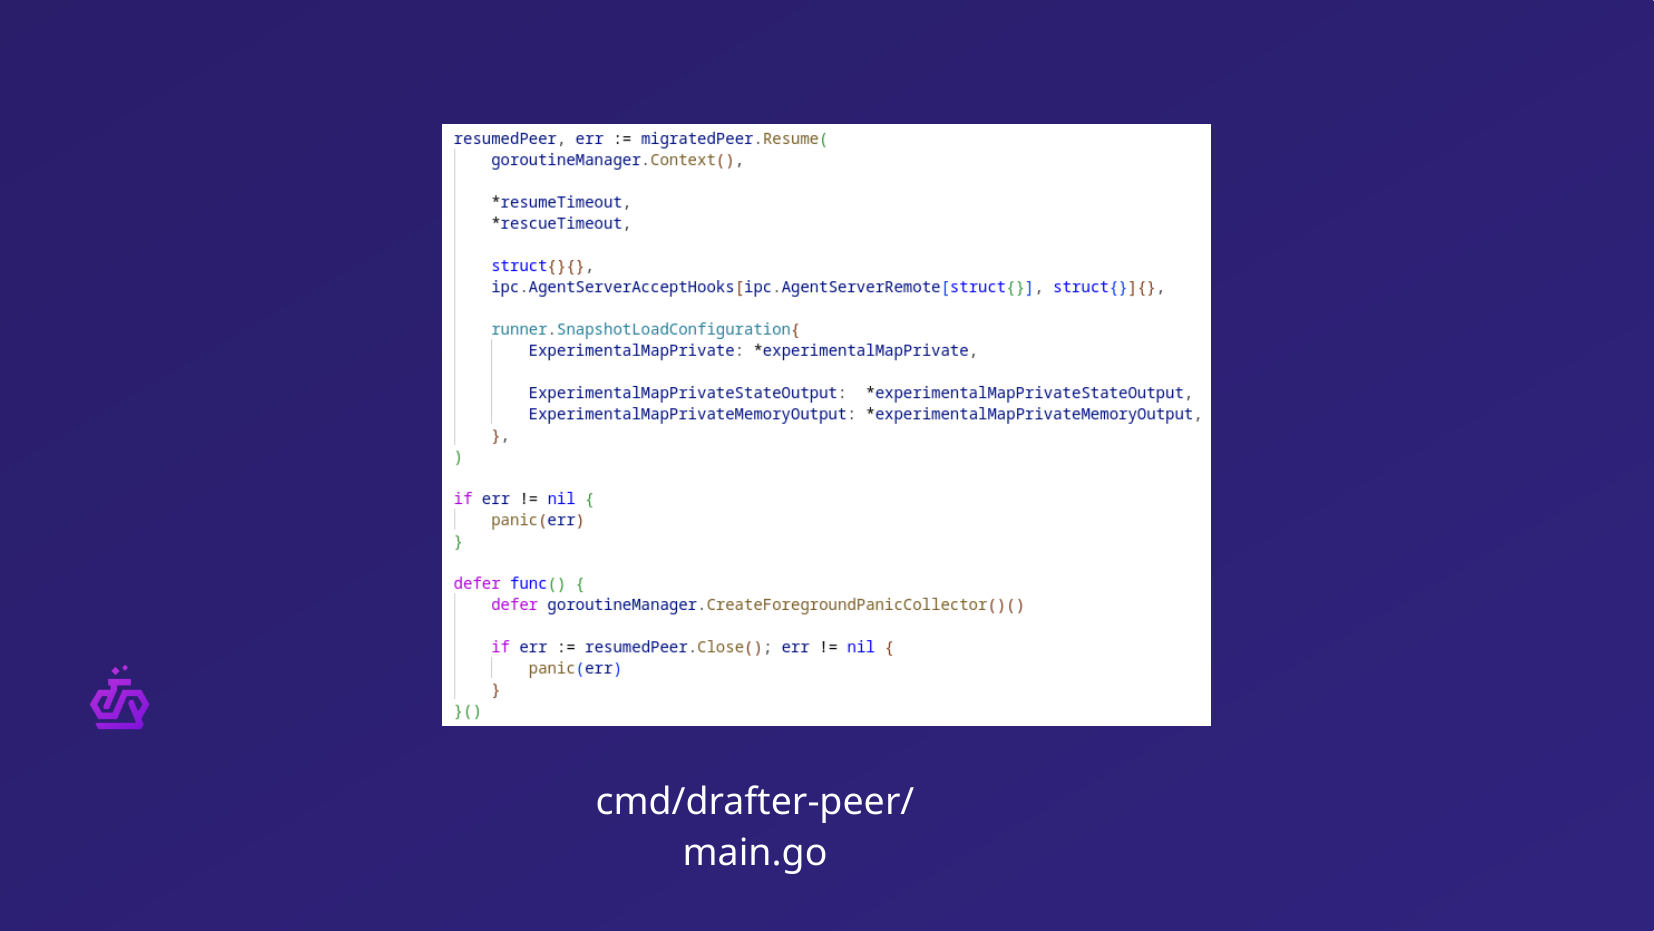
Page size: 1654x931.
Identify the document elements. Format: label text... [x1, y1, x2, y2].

picture [442, 124, 1211, 726]
picture [70, 643, 150, 755]
text_box cmd/drafter-peer/main.go [580, 727, 1073, 924]
